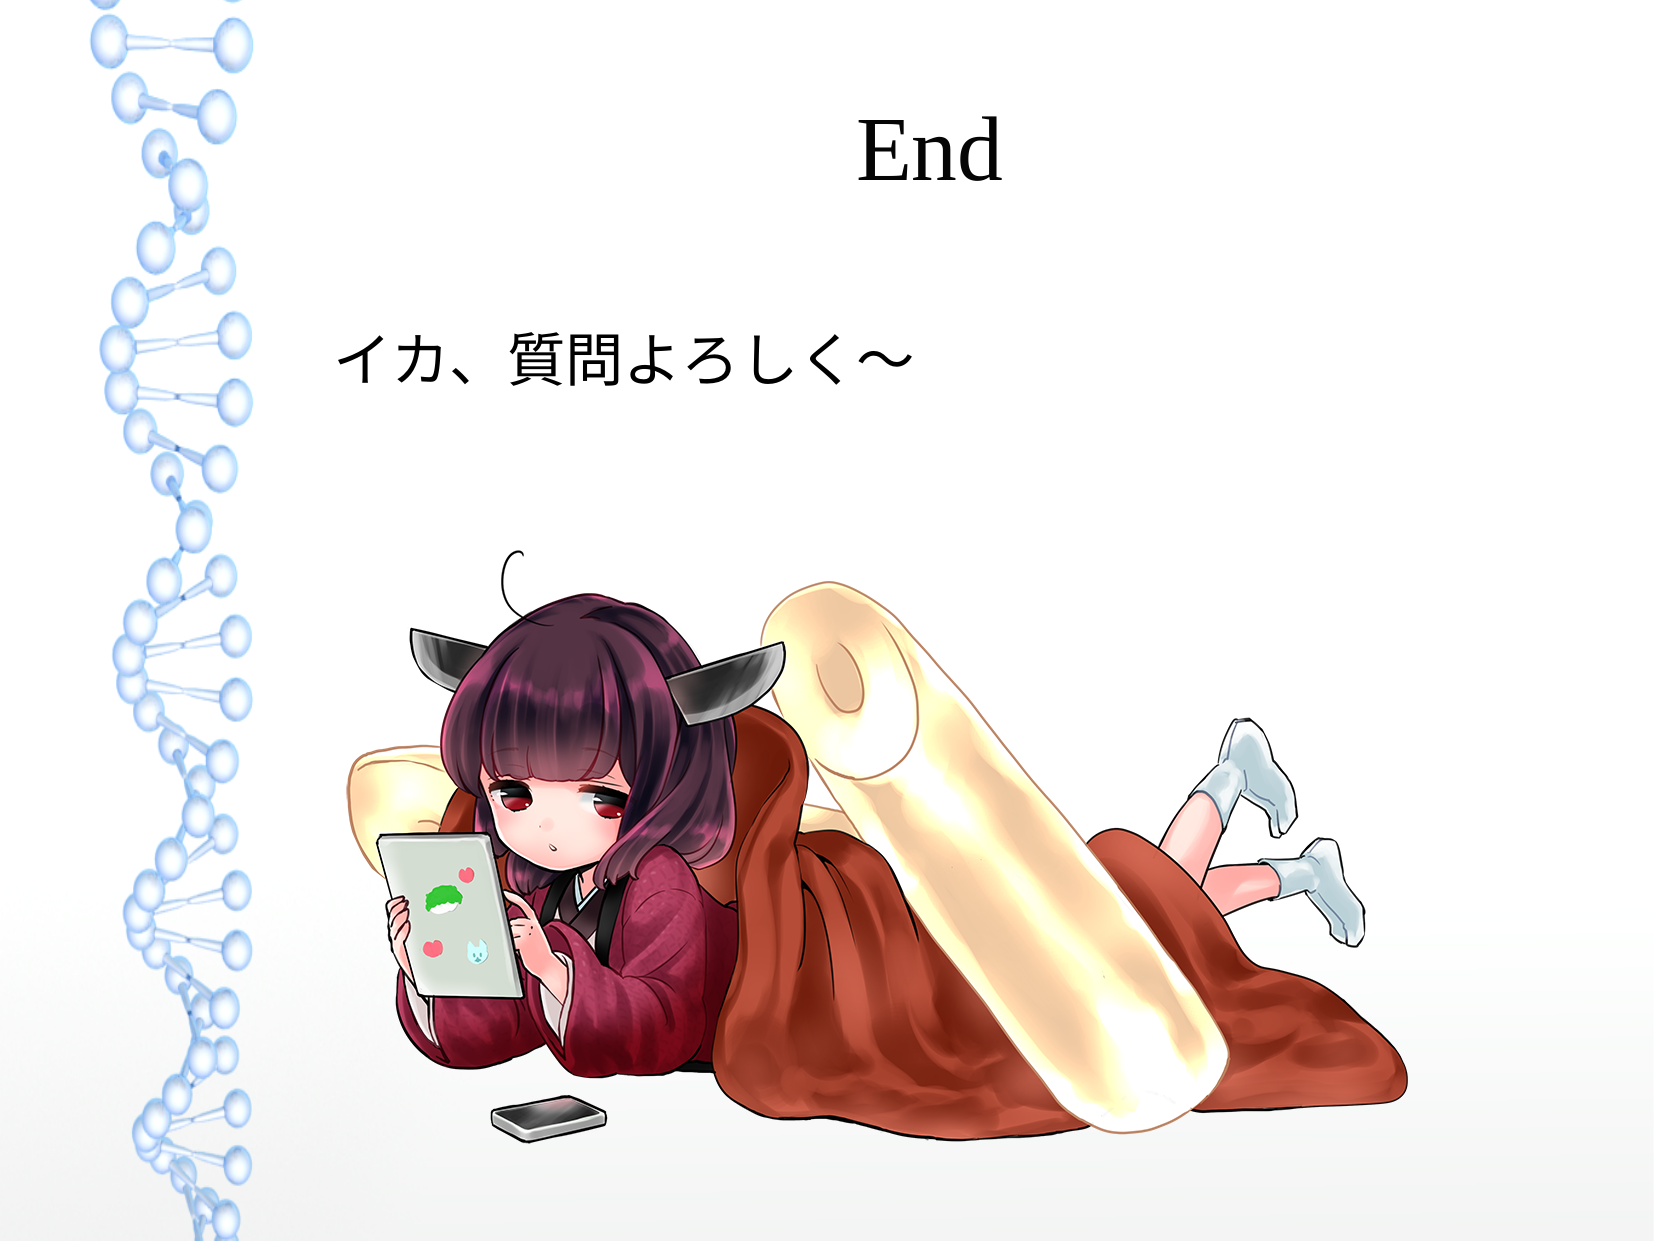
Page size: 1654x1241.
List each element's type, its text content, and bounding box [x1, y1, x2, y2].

title End [265, 47, 1595, 252]
text_box イカ、質問よろしく〜 [318, 307, 1205, 384]
picture [0, 0, 1654, 1241]
